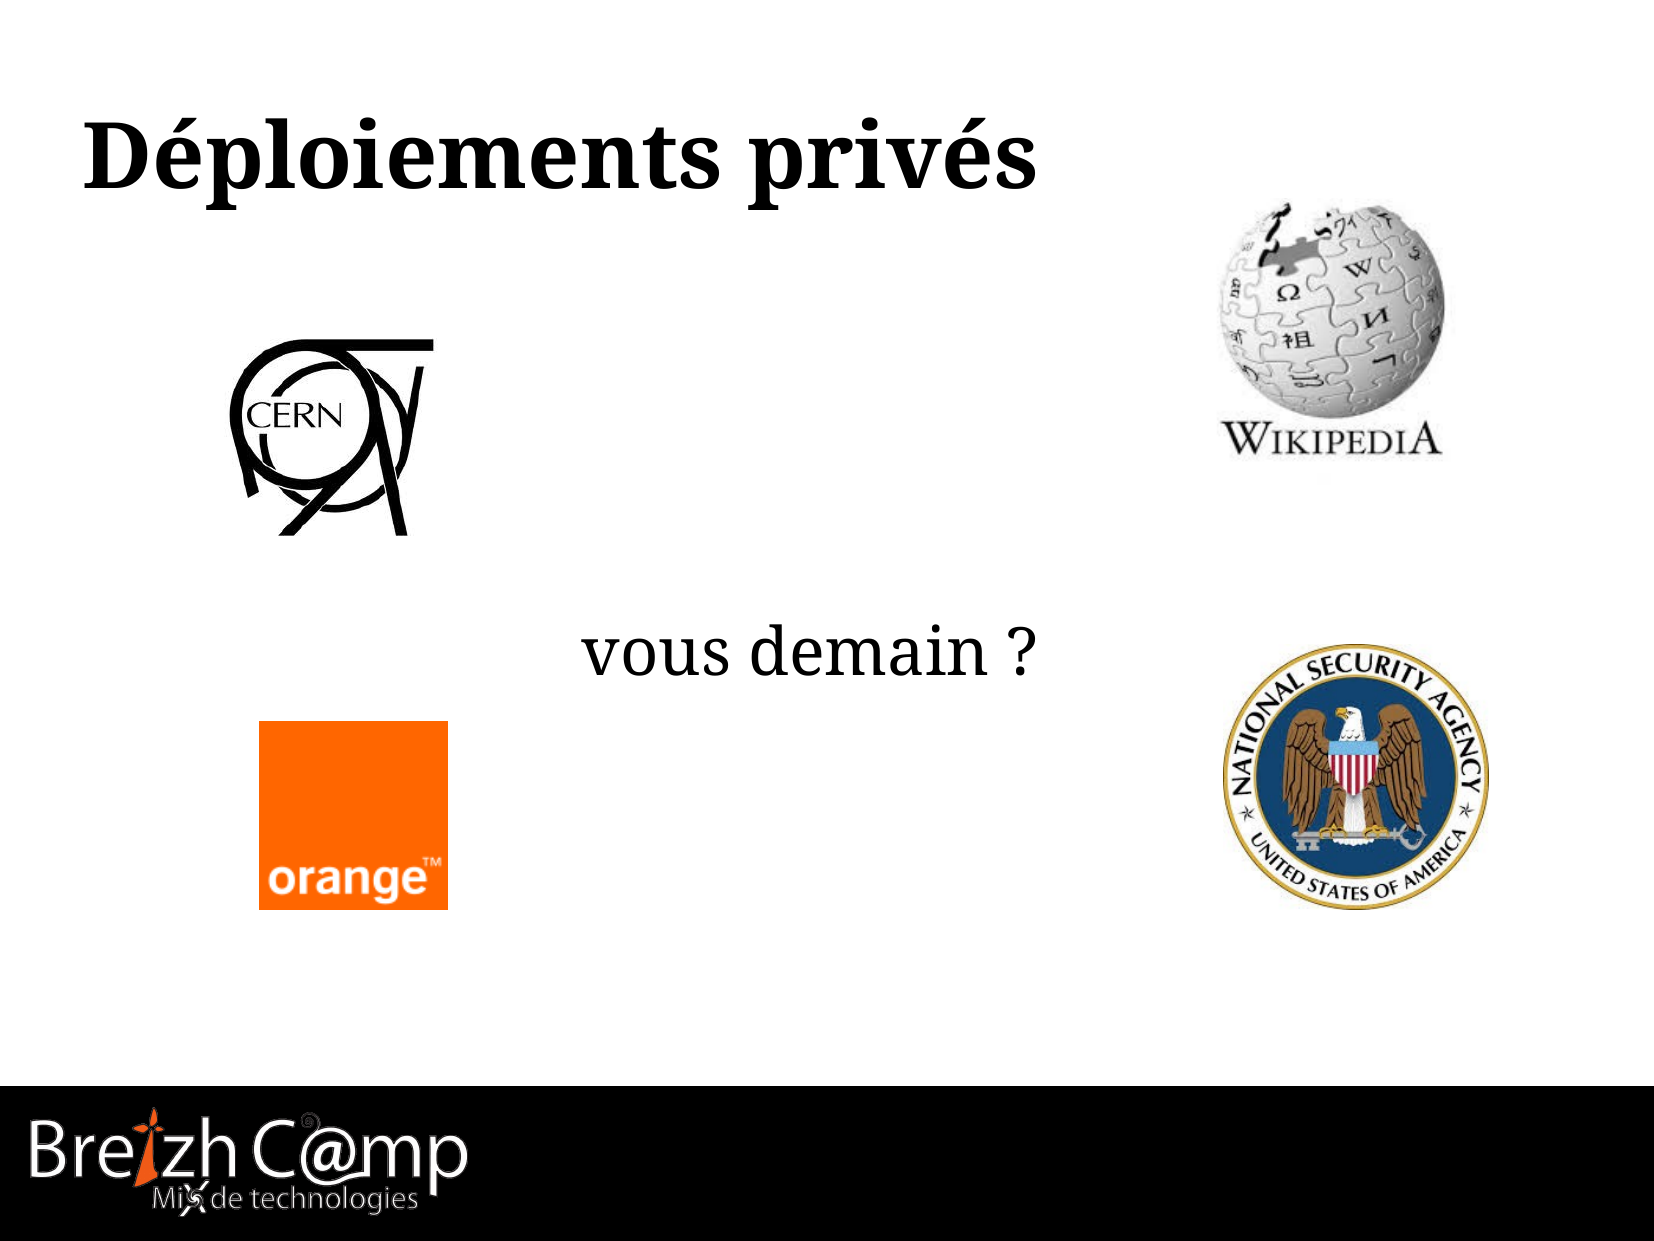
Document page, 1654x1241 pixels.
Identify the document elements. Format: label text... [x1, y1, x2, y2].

picture [259, 721, 448, 910]
picture [224, 330, 438, 544]
picture [30, 1107, 468, 1217]
picture [1117, 198, 1548, 485]
title Déploiements privés [82, 49, 1571, 257]
subtitle vous demain ? [82, 290, 1538, 1010]
picture [1223, 644, 1489, 910]
